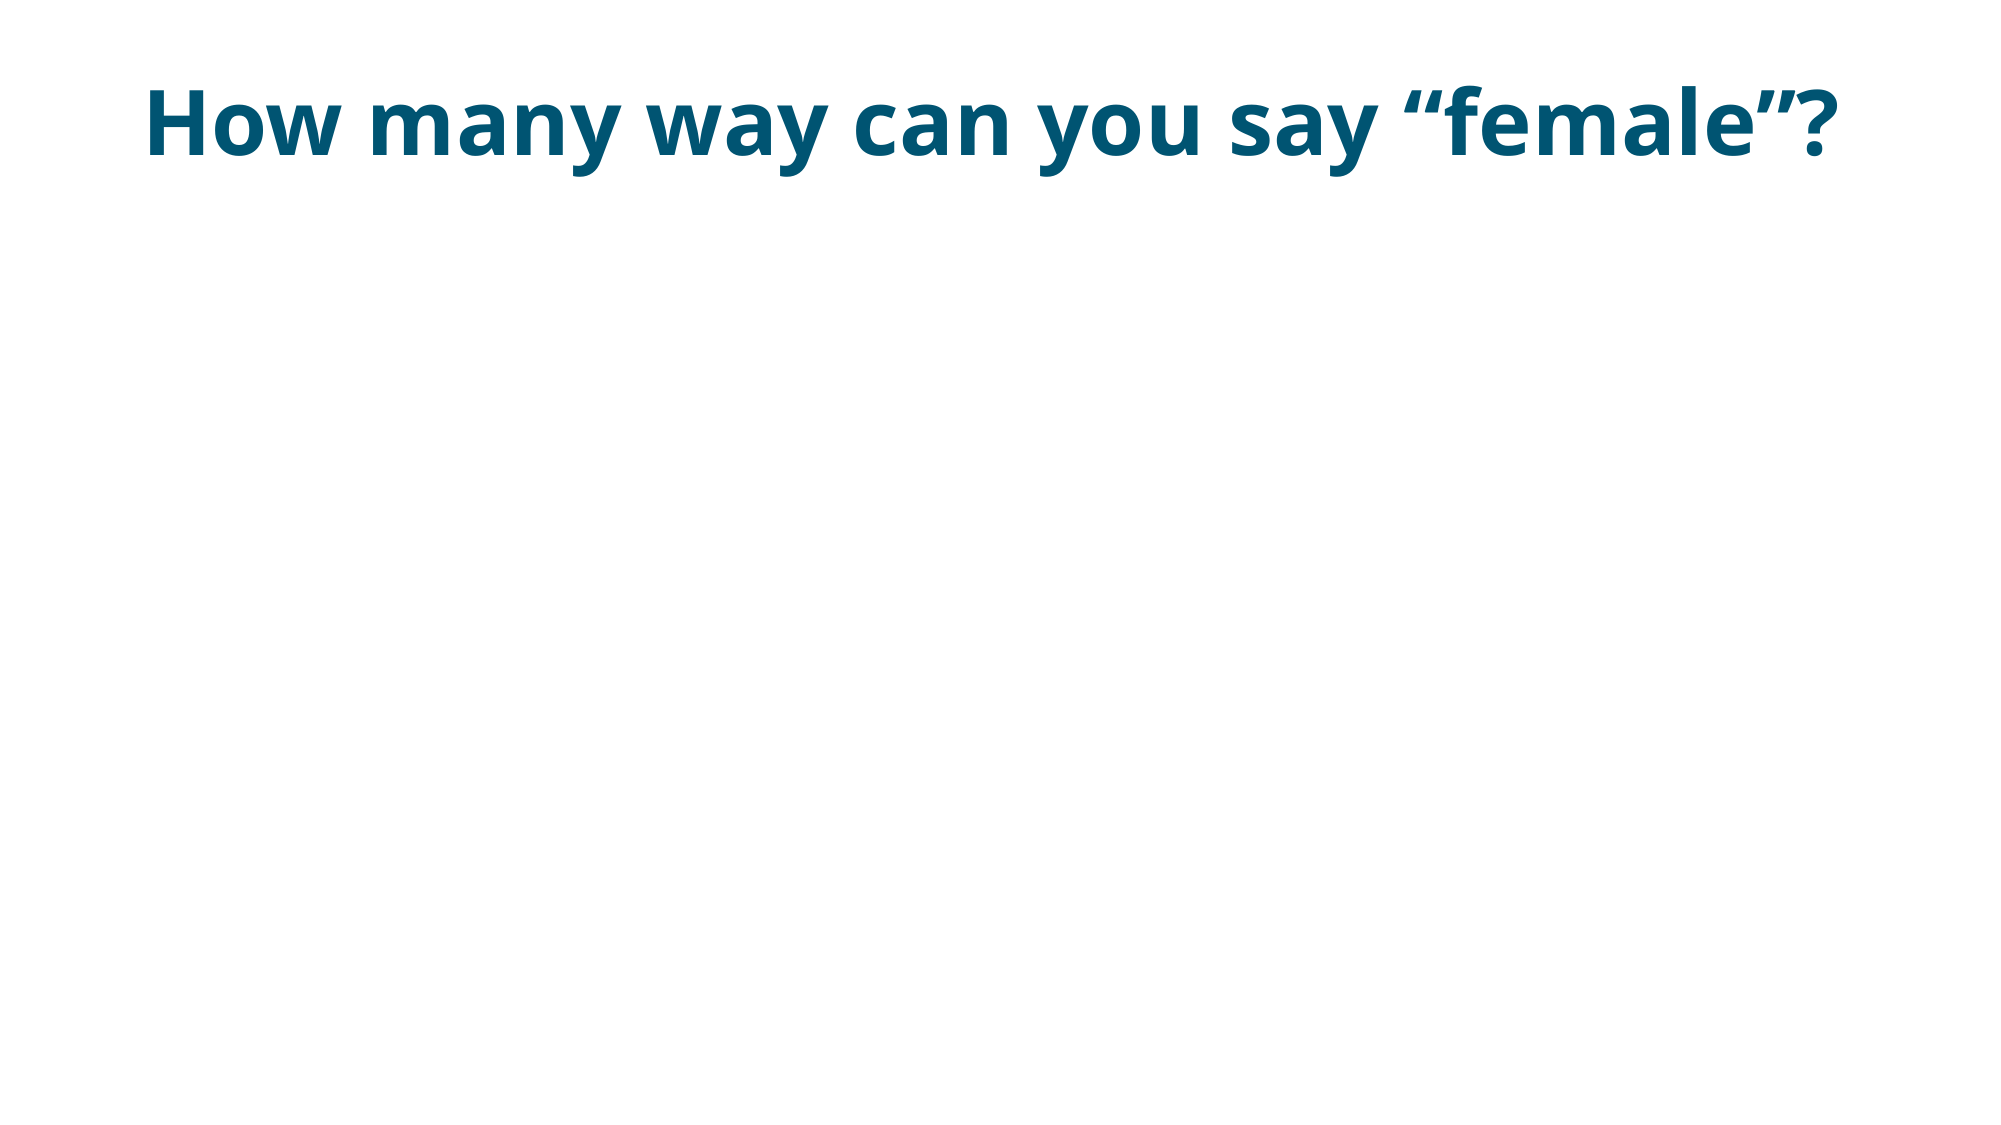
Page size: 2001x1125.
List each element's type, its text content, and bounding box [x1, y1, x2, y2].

title How many way can you say “female”? [141, 35, 1842, 217]
